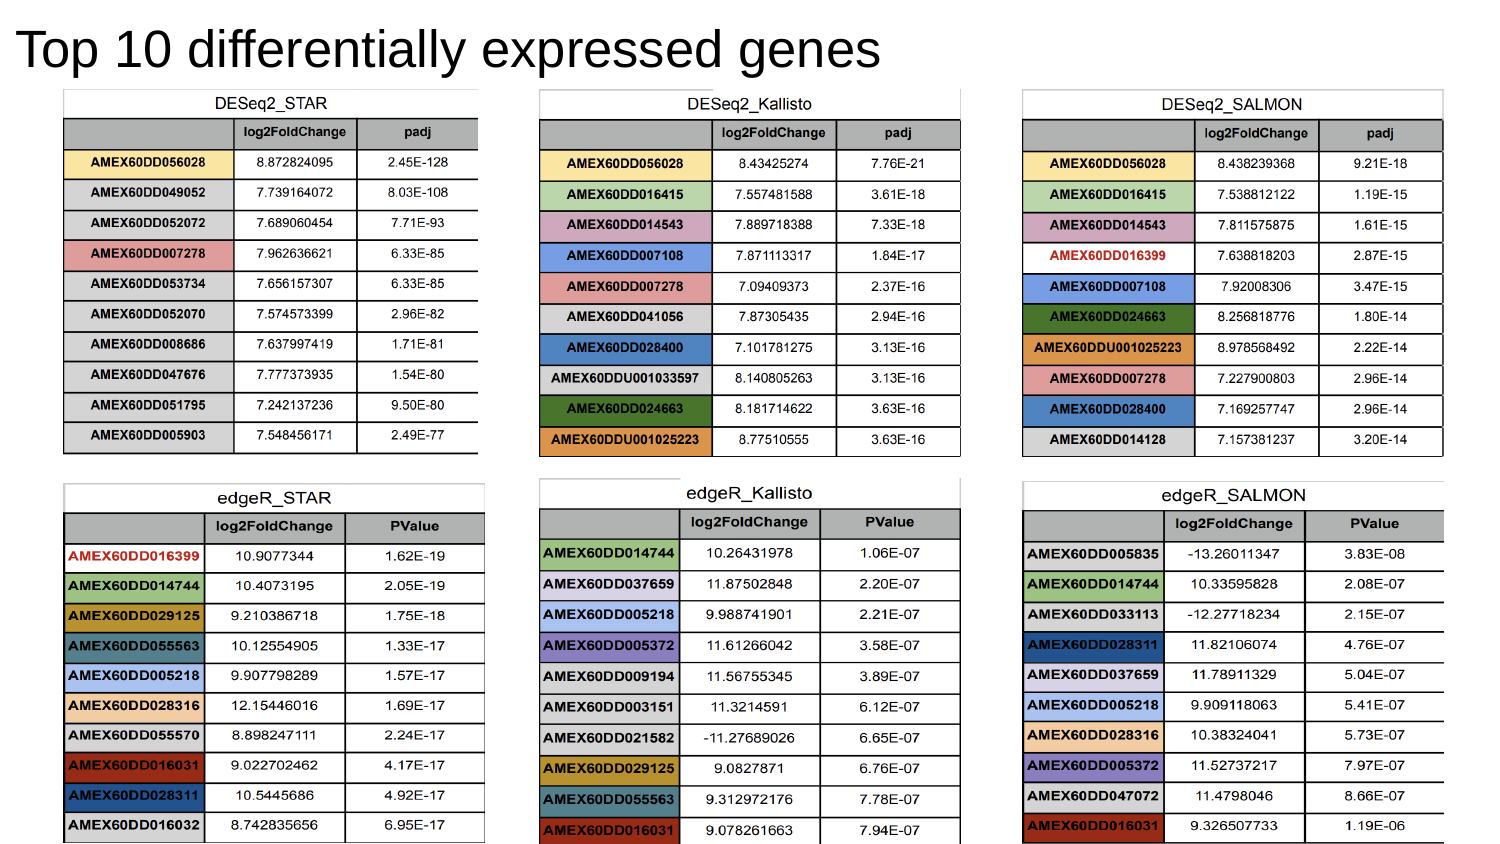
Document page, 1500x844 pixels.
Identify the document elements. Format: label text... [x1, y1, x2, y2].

picture [63, 483, 485, 843]
picture [539, 478, 961, 844]
picture [1022, 89, 1444, 457]
title Top 10 differentially expressed genes [0, 0, 913, 94]
picture [63, 94, 478, 457]
picture [1022, 481, 1444, 844]
picture [539, 89, 961, 458]
